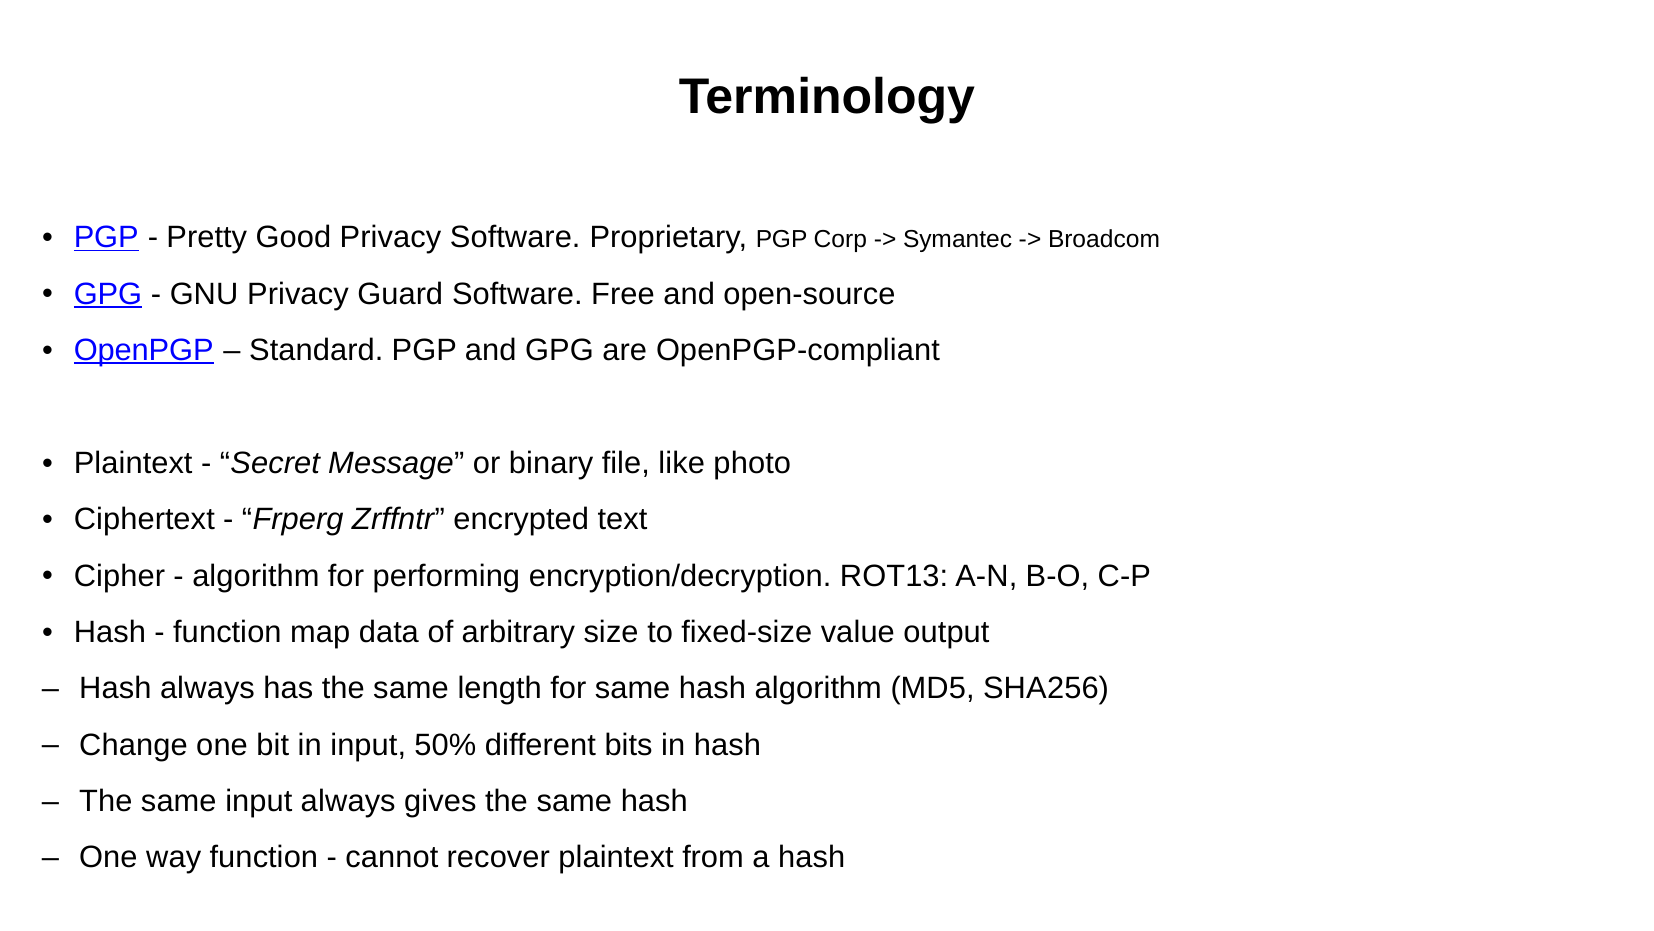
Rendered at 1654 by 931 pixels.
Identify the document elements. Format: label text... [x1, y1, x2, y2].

title Terminology [59, 37, 1595, 156]
list PGP - Pretty Good Privacy Software. Proprietary, PGP Corp -> Symantec -> Broadcom GPG - GNU Privacy Guard Software. Free and open-source OpenPGP – Standard. PGP and GPG are OpenPGP-compliant Plaintext - “Secret Message” or binary file, like photo Ciphertext - “Frperg Zrffntr” encrypted text Cipher - algorithm for performing encryption/decryption. ROT13: A-N, B-O, C-P Hash - function map data of arbitrary size to fixed-size value output Hash always has the same length for same hash algorithm (MD5, SHA256) Change one bit in input, 50% different bits in hash The same input always gives the same hash One way function - cannot recover plaintext from a hash [38, 219, 1644, 879]
